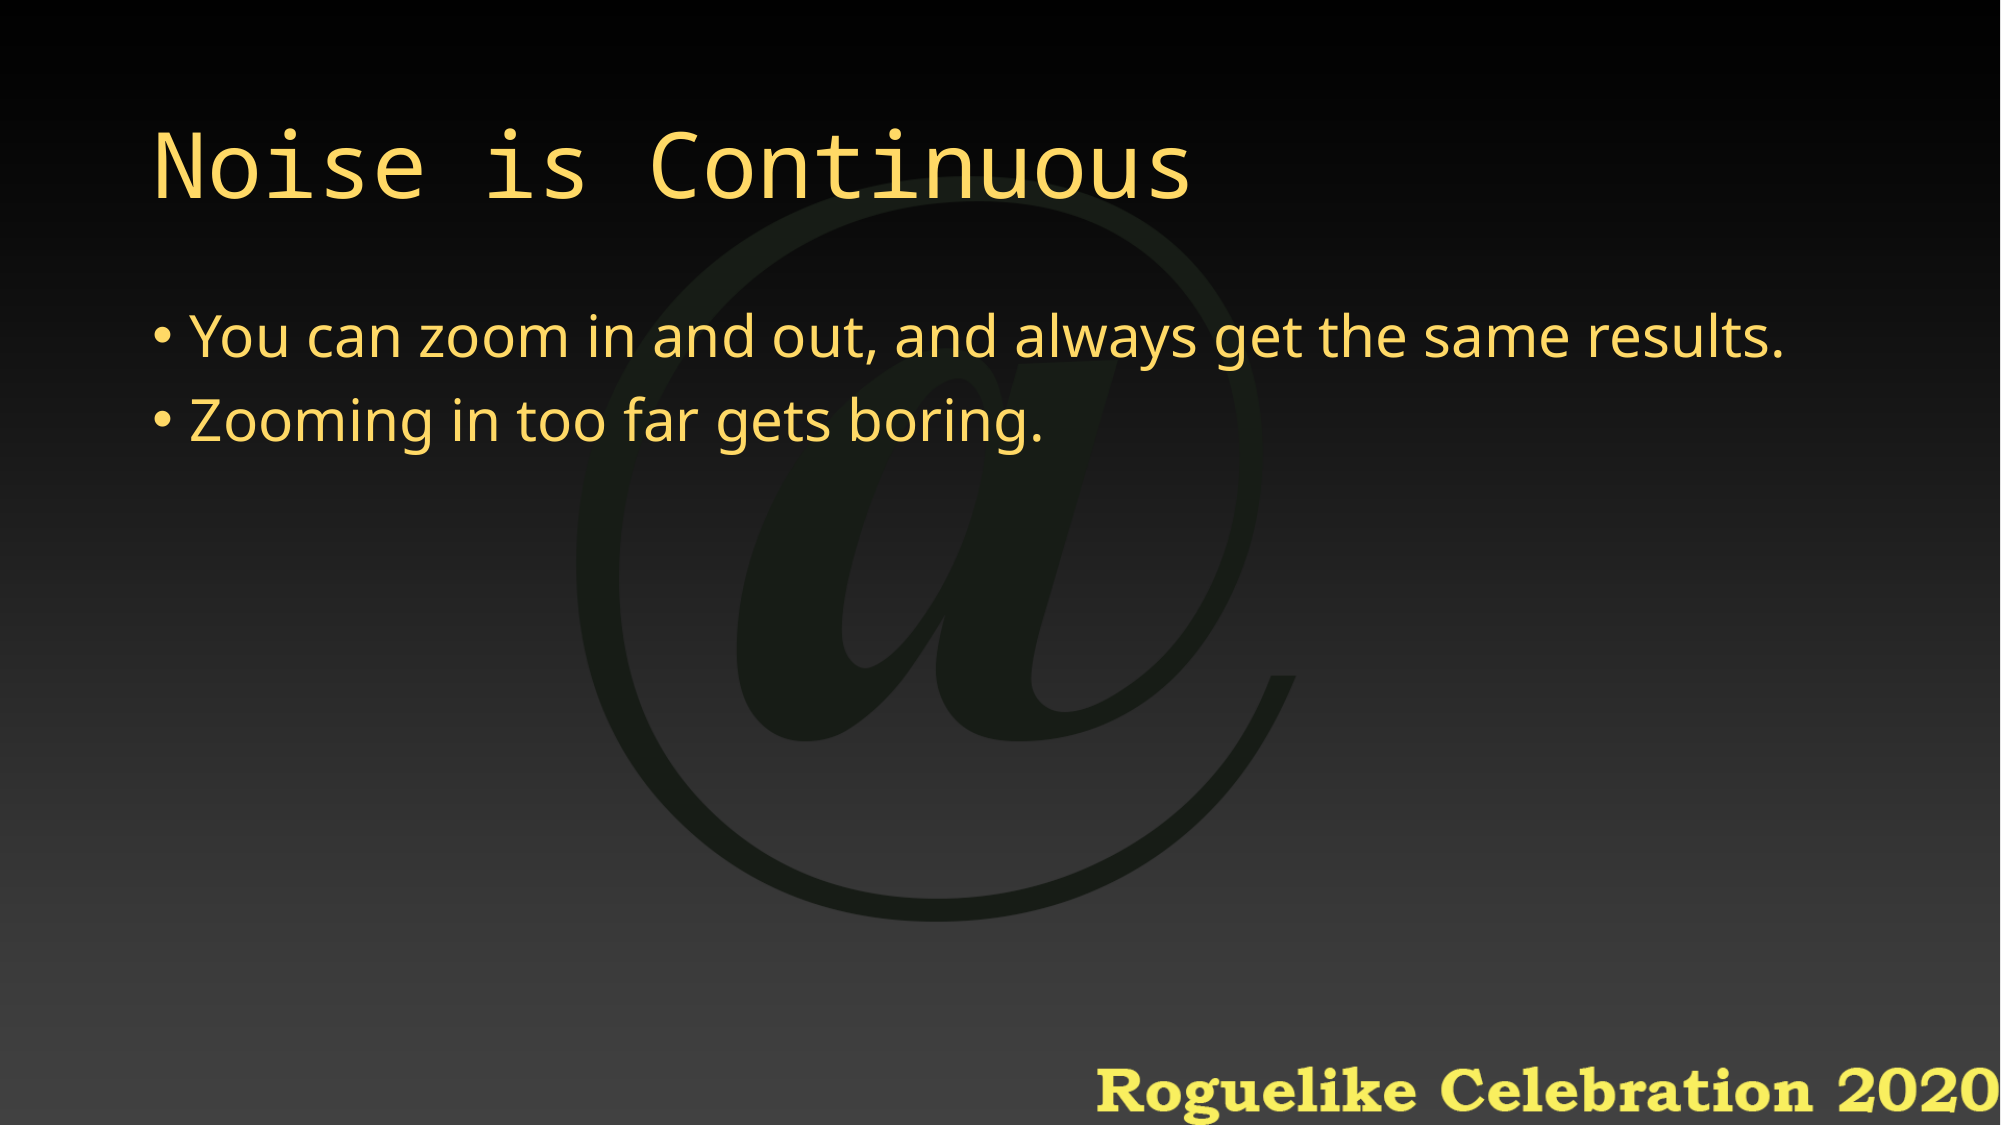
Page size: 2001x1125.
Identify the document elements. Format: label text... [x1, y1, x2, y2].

title Noise is Continuous [137, 59, 1863, 278]
list You can zoom in and out, and always get the same results. Zooming in too far gets boring. [137, 299, 1863, 1014]
picture [0, 0, 2001, 1125]
